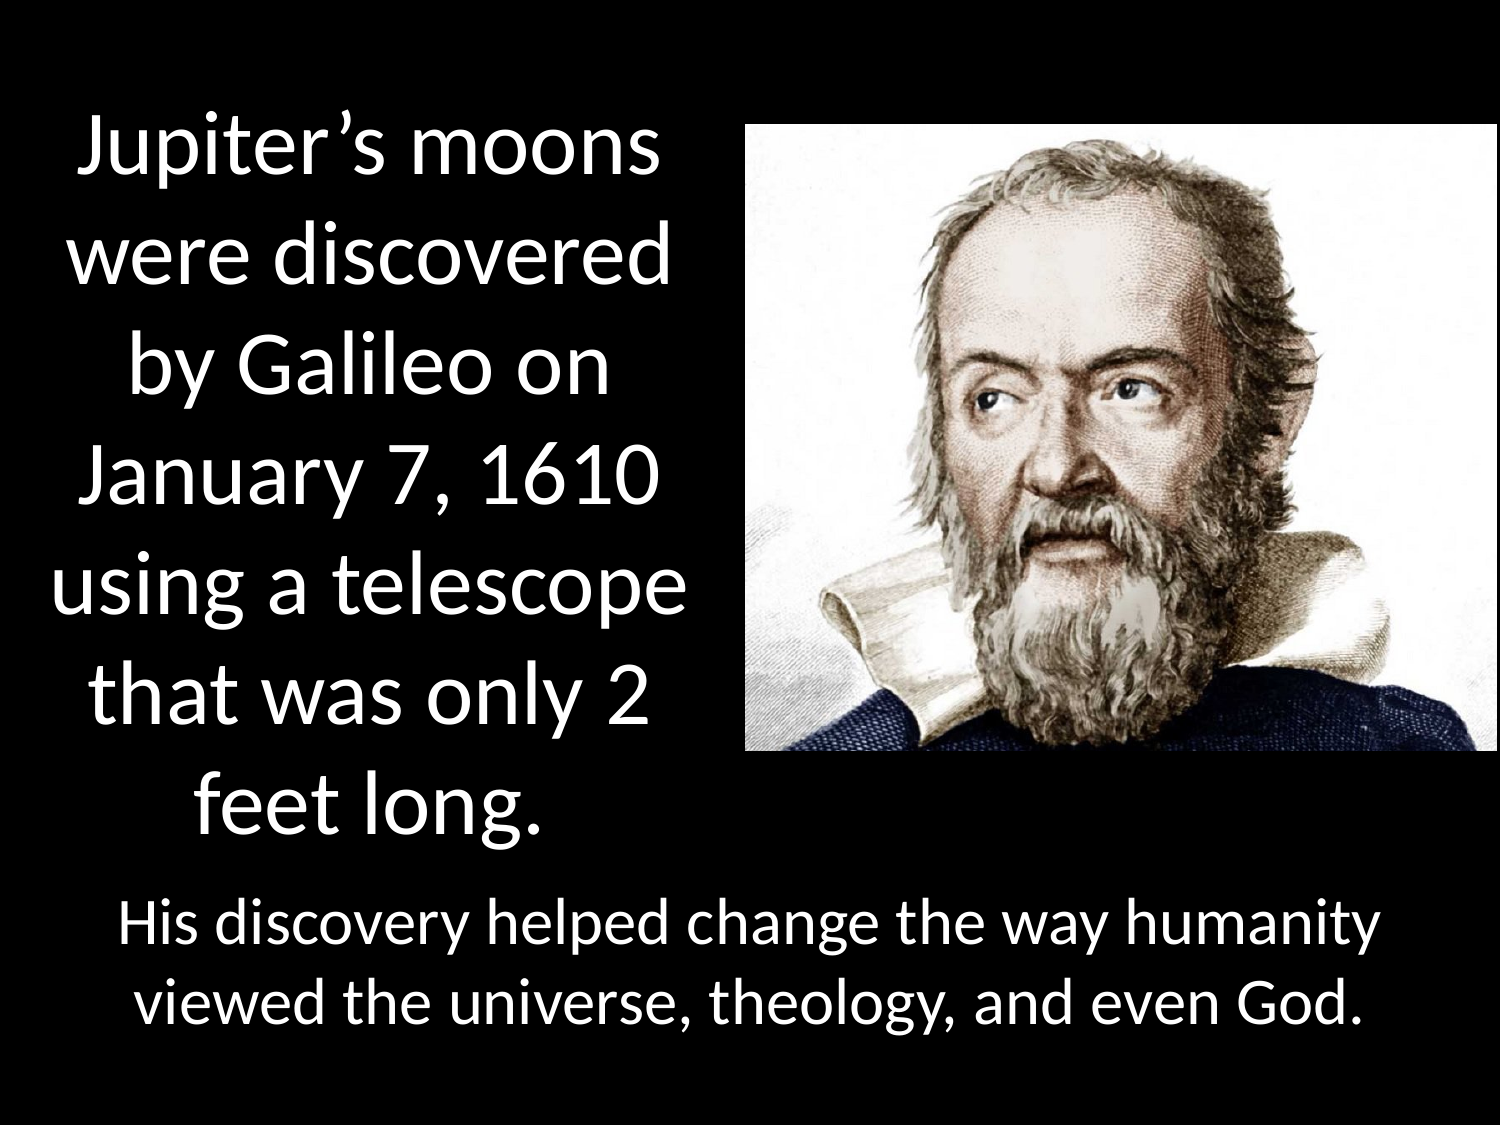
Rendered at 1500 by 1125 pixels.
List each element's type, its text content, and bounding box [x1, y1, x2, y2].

picture [745, 124, 1497, 751]
text_box Jupiter’s moons were discovered by Galileo on January 7, 1610 using a telescope that was only 2 feet long. [0, 75, 741, 869]
text_box His discovery helped change the way humanity viewed the universe, theology, and even God. [0, 870, 1500, 1048]
